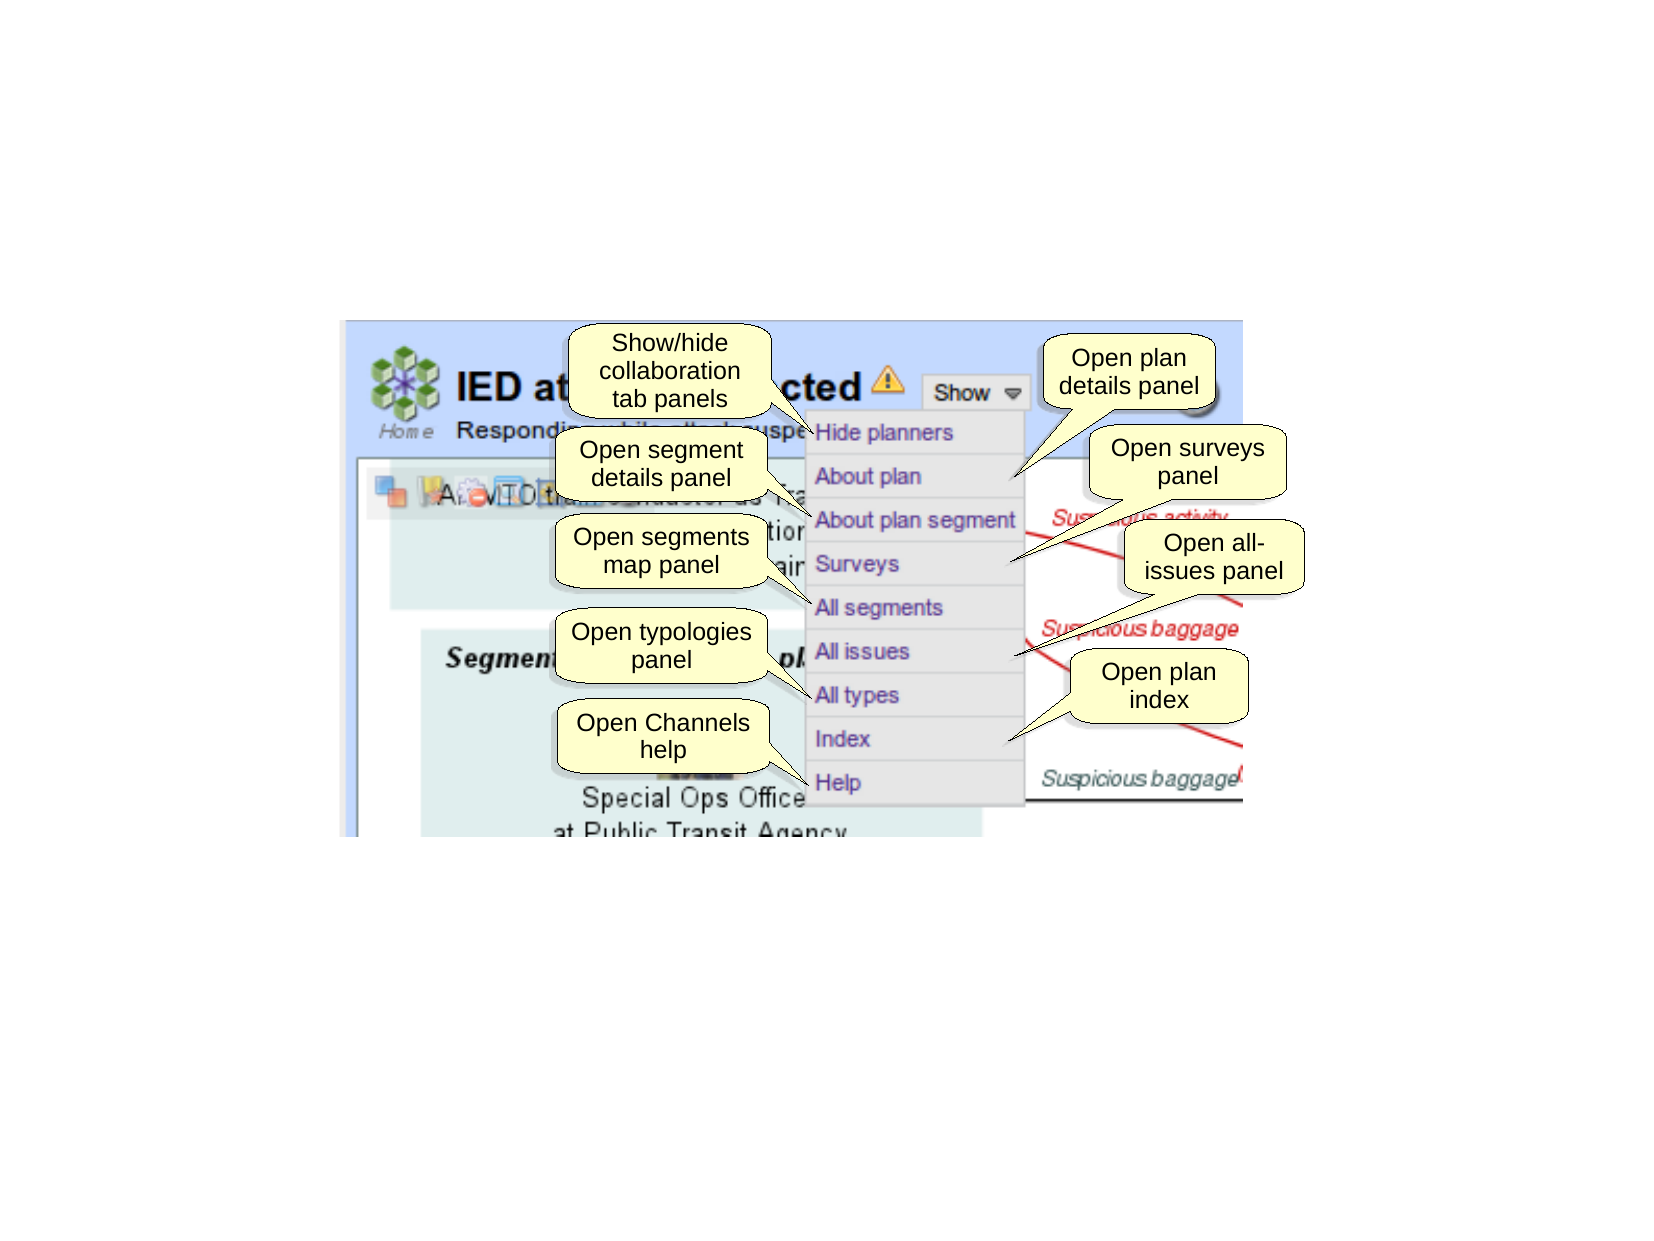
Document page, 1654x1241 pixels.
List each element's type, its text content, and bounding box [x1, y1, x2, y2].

text_box Open segments map panel [555, 513, 812, 604]
text_box Show/hide collaboration tab panels [568, 323, 814, 434]
picture [338, 320, 1243, 837]
text_box Open Channels help [557, 698, 809, 786]
text_box Open segment details panel [555, 426, 812, 517]
text_box Open plan details panel [1014, 333, 1216, 477]
text_box Open surveys panel [1010, 424, 1287, 562]
text_box Open typologies panel [555, 607, 812, 699]
text_box Open all-issues panel [1014, 519, 1305, 656]
text_box Open plan index [1008, 648, 1249, 741]
